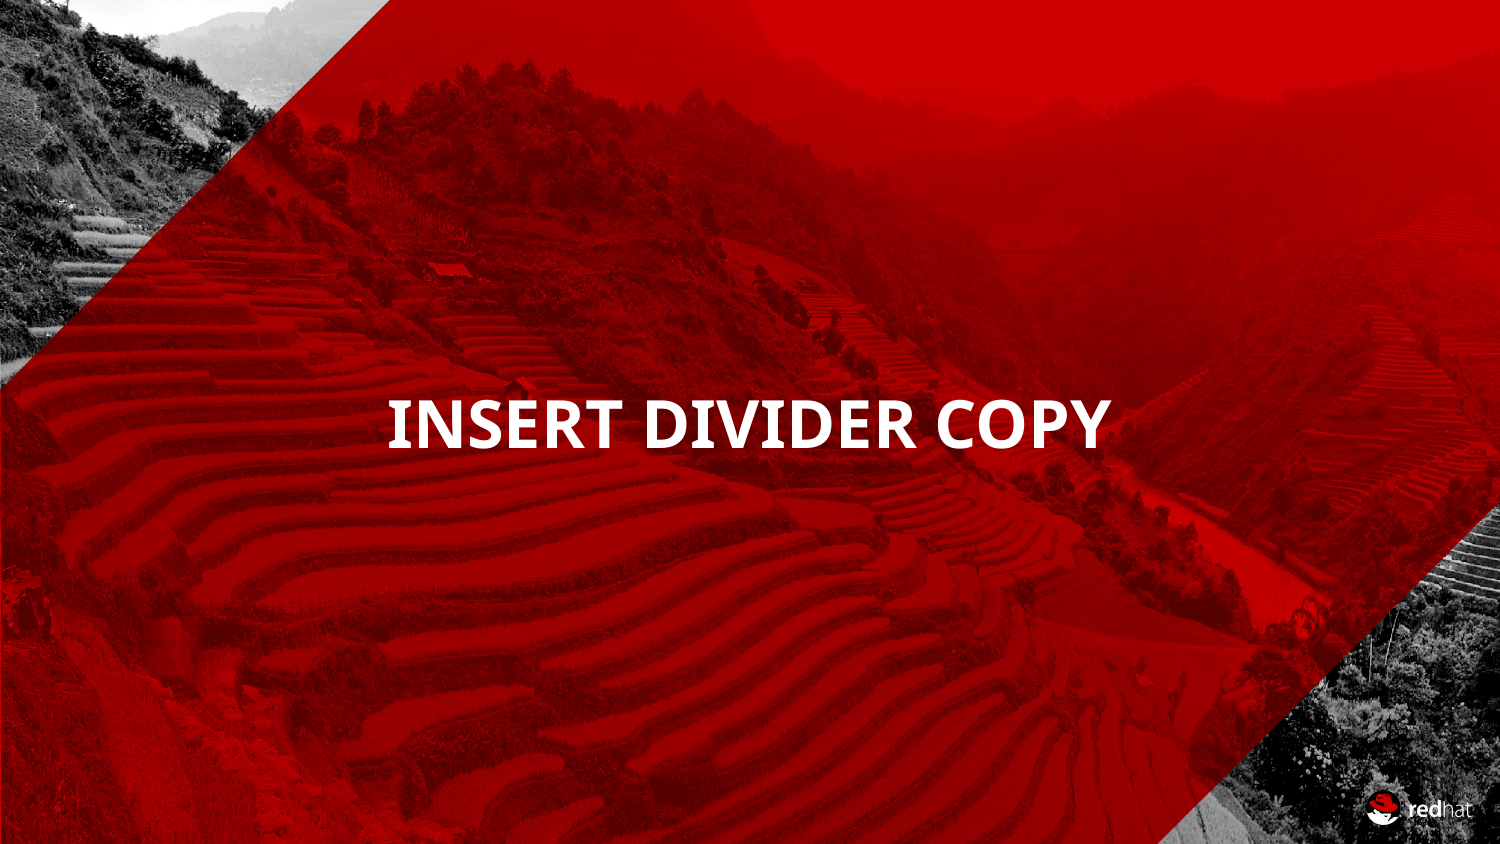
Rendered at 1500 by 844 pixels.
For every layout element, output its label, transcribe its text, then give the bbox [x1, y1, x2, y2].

picture [0, 0, 1500, 844]
title INSERT DIVIDER COPY [135, 272, 1365, 572]
